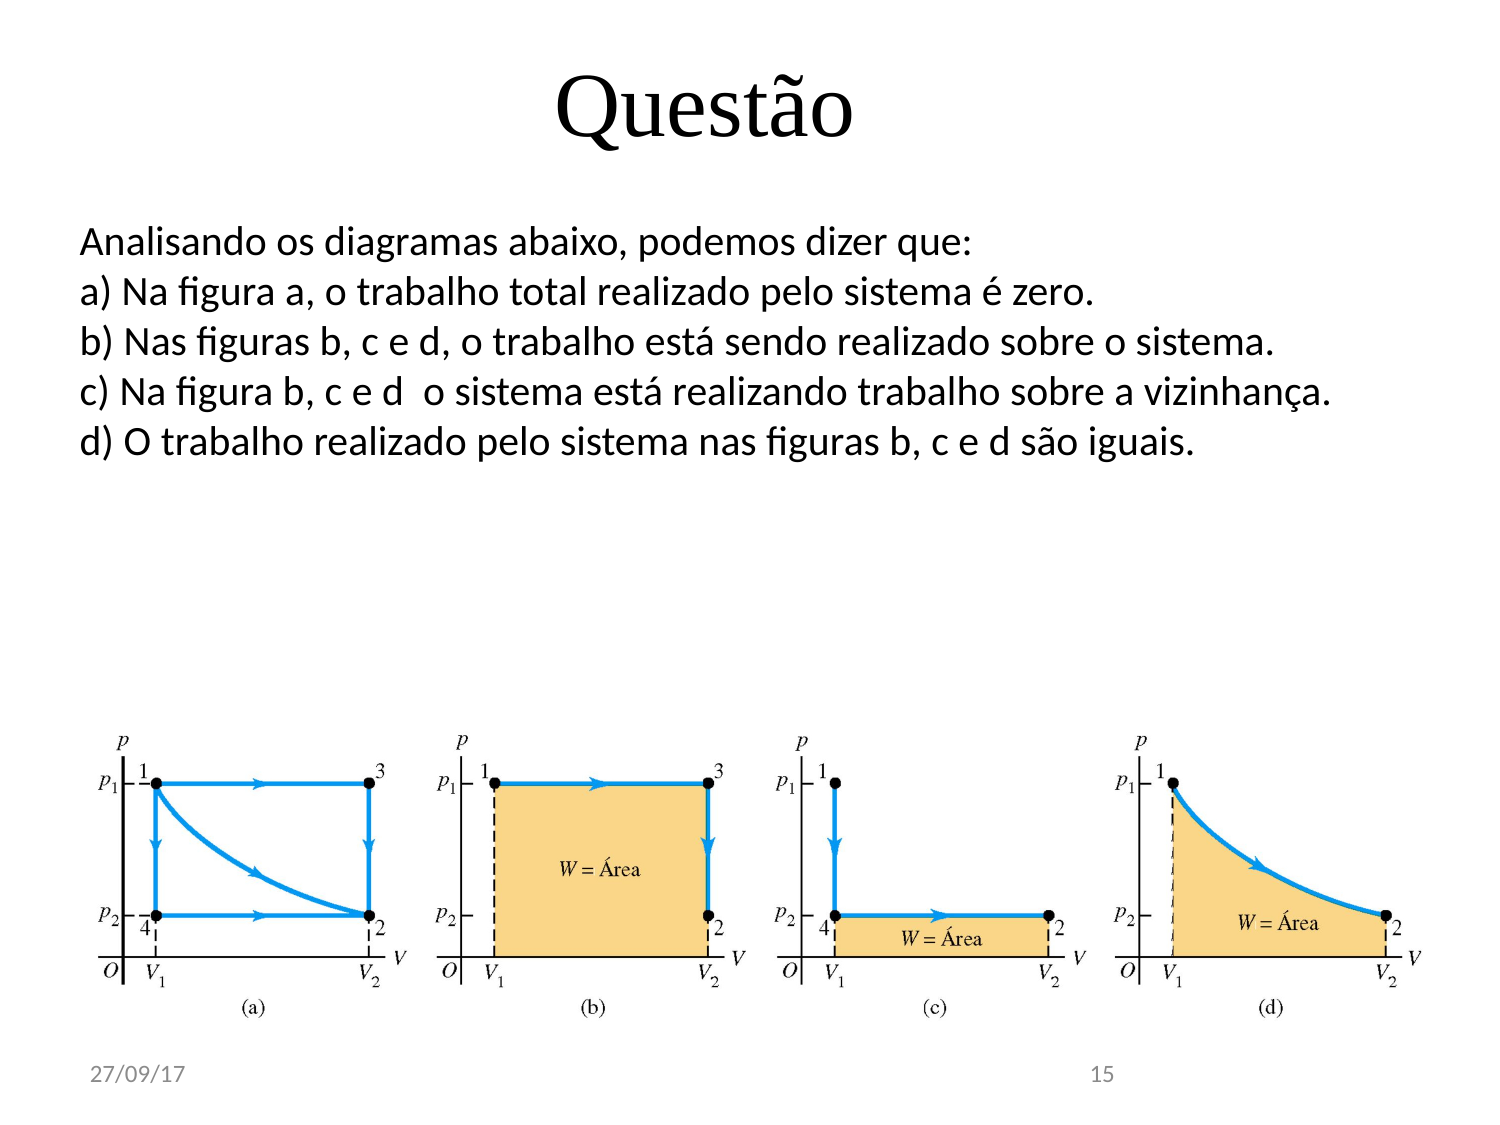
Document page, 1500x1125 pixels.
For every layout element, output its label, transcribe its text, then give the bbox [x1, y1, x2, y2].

picture [71, 701, 1442, 1038]
text_box <número> [1074, 1042, 1425, 1103]
text_box 27/09/17 [74, 1042, 425, 1103]
text_box Questão [540, 48, 874, 166]
text_box Analisando os diagramas abaixo, podemos dizer que: a) Na figura a, o trabalho total realizado pelo sistema é zero. b) Nas figuras b, c e d, o trabalho está sendo realizado sobre o sistema. c) Na figura b, c e d o sistema está realizando trabalho sobre a vizinhança. d) O trabalho realizado pelo sistema nas figuras b, c e d são iguais. [64, 206, 1428, 386]
